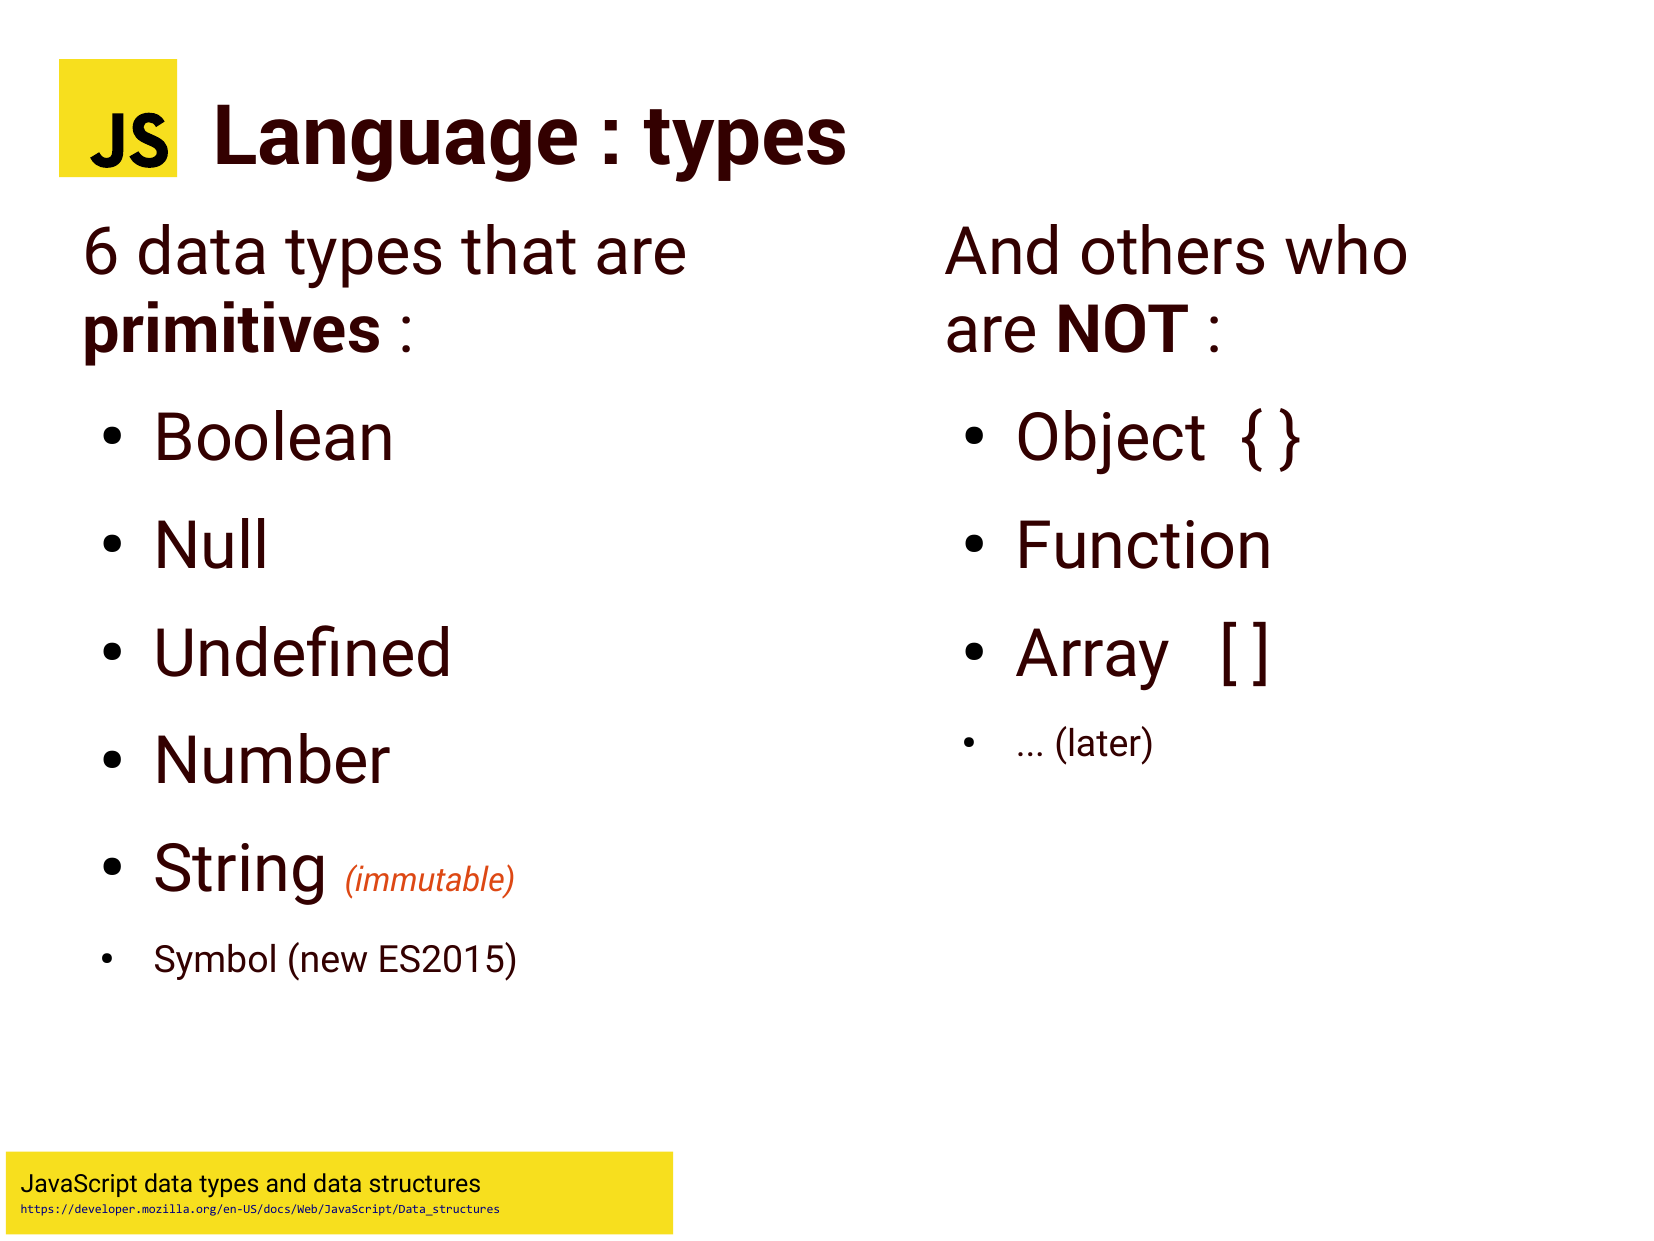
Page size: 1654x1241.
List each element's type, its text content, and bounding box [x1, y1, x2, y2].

list And others who are NOT : Object { } Function Array [ ] ... (later) [944, 212, 1501, 1111]
text_box JavaScript data types and data structures https://developer.mozilla.org/en-US/docs/Web/JavaScript/Data_structures [5, 1151, 674, 1235]
title Language : types [194, 72, 1559, 201]
list 6 data types that are primitives : Boolean Null Undefined Number String (immutable) Symbol (new ES2015) [82, 212, 827, 1111]
